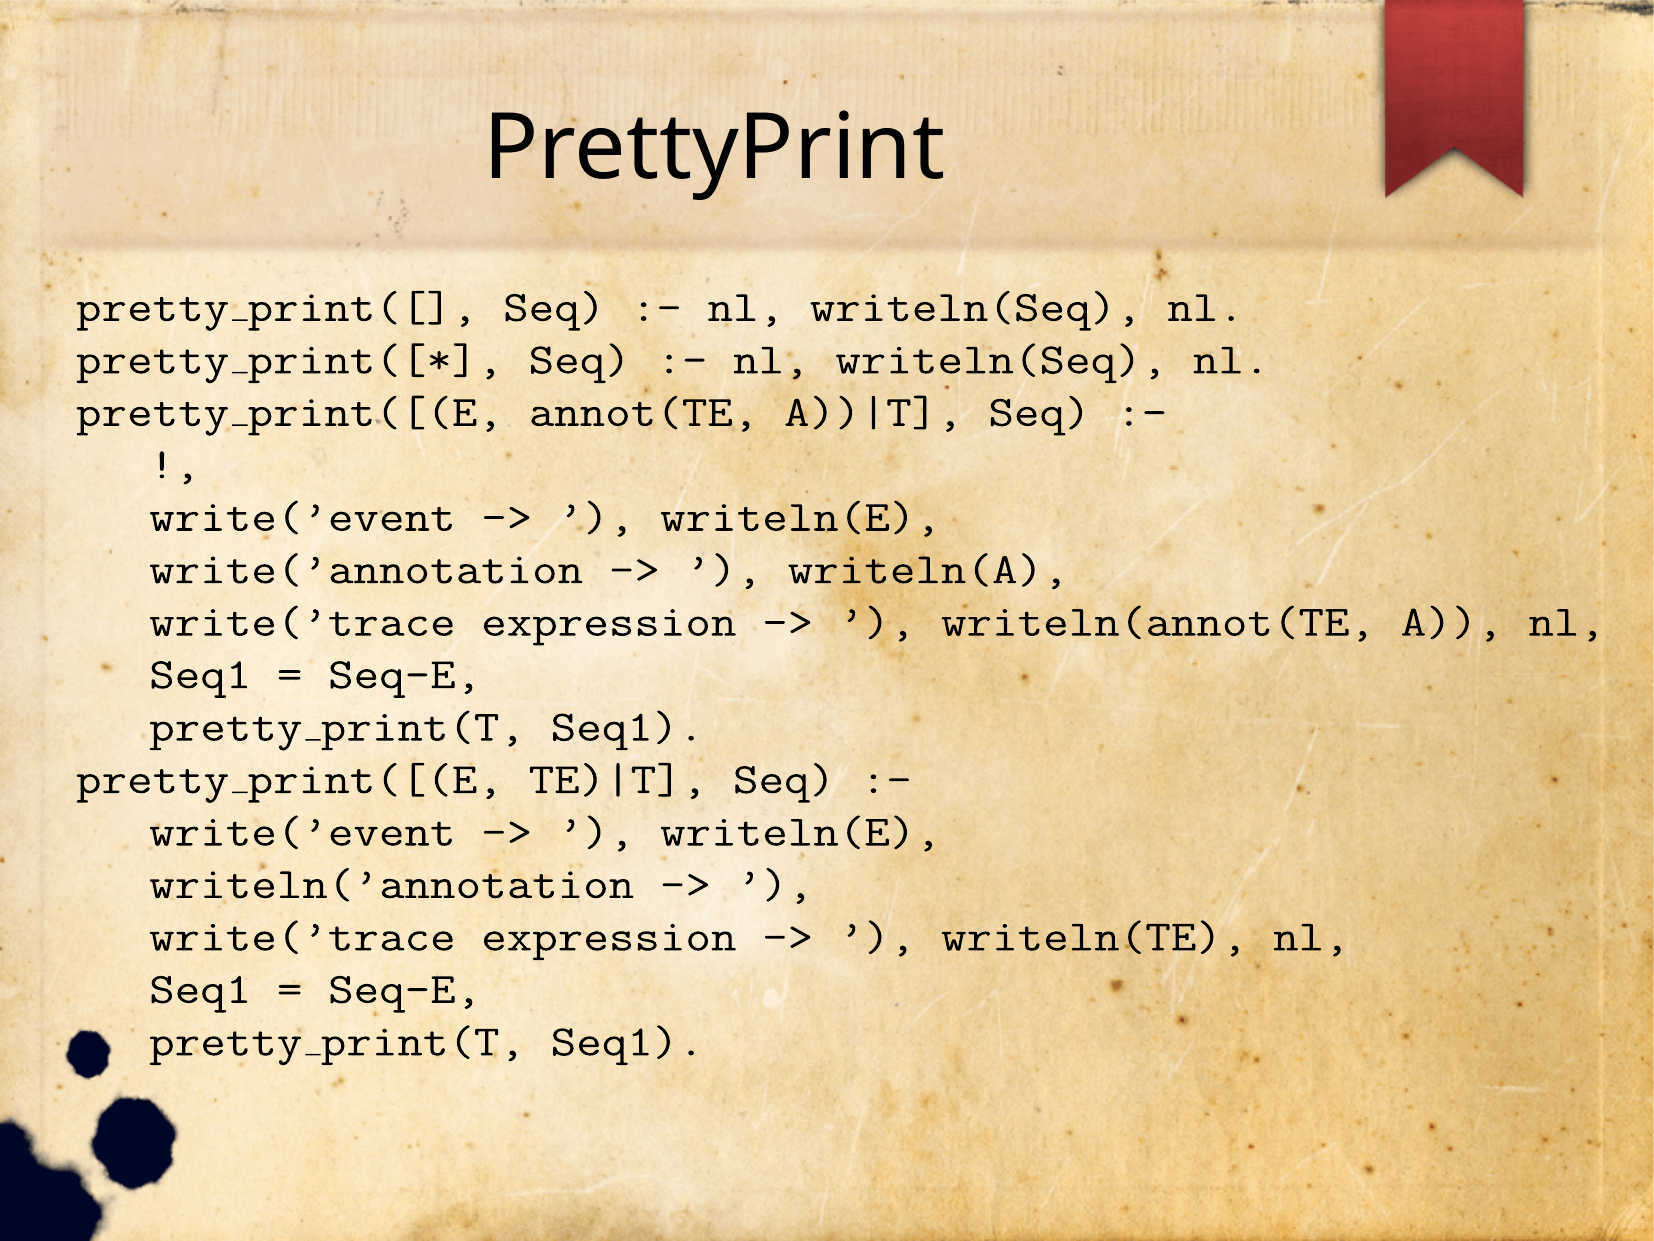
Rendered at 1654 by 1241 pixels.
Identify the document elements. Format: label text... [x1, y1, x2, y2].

title PrettyPrint [82, 49, 1347, 237]
picture [0, 0, 1654, 1241]
